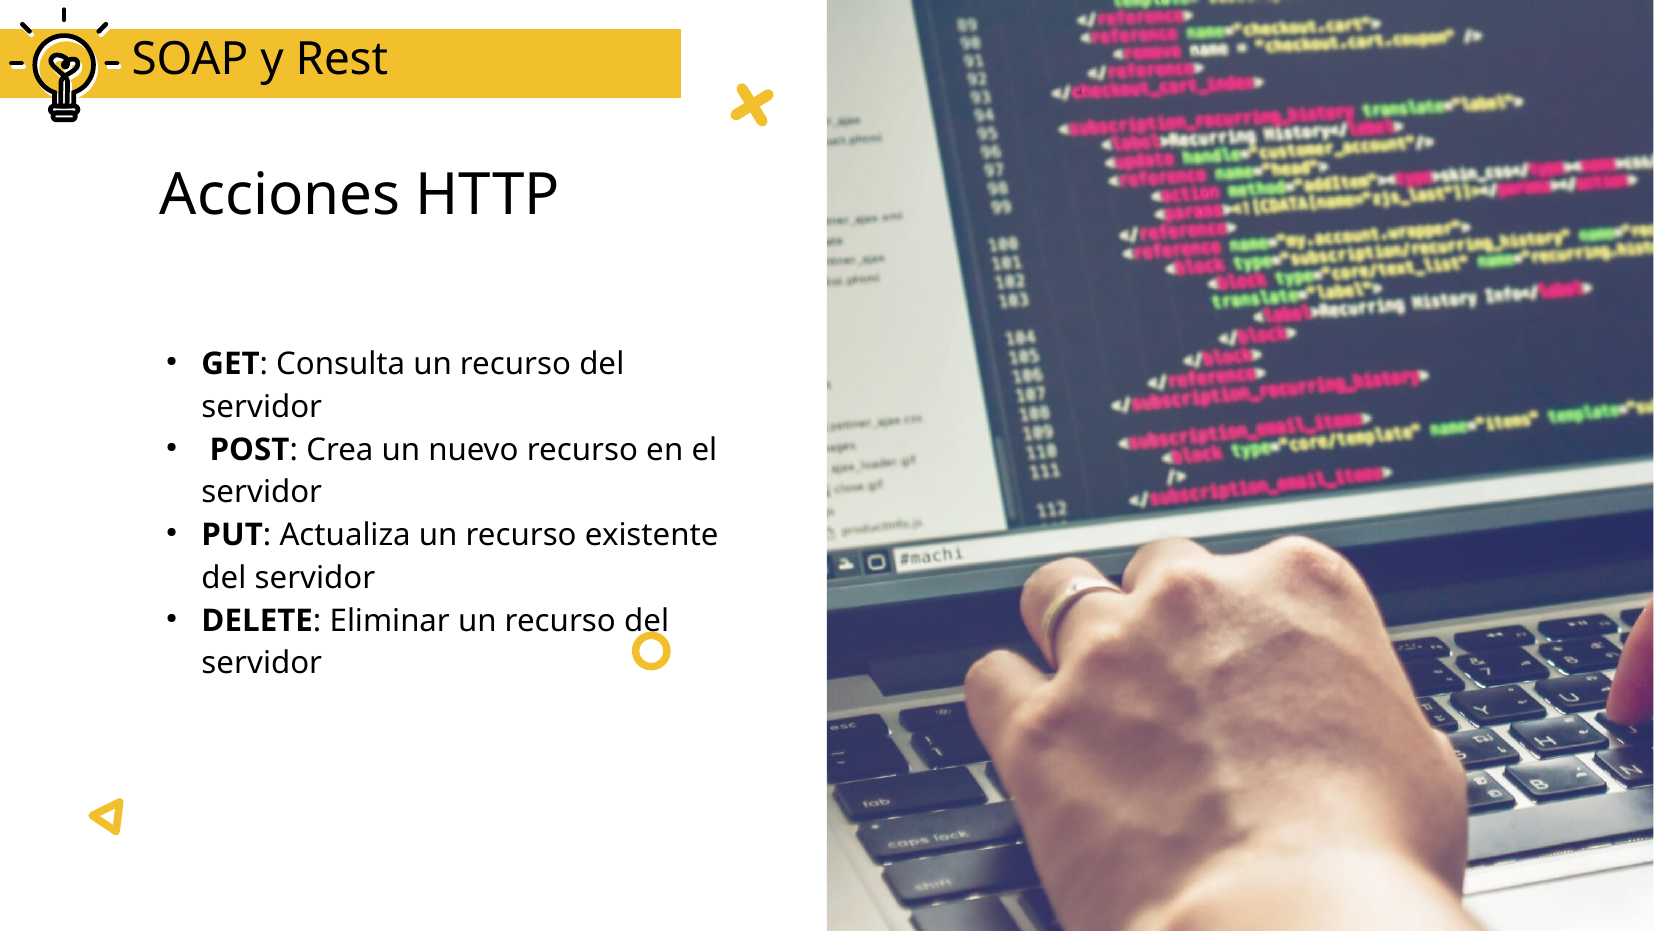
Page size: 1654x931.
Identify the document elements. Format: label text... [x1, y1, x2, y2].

title SOAP y Rest [131, 16, 578, 97]
text_box GET: Consulta un recurso del servidor POST: Crea un nuevo recurso en el servidor PUT: Actualiza un recurso existente del servidor DELETE: Eliminar un recurso del servidor [165, 317, 733, 751]
title Acciones HTTP [159, 147, 798, 237]
picture [826, 0, 1654, 931]
